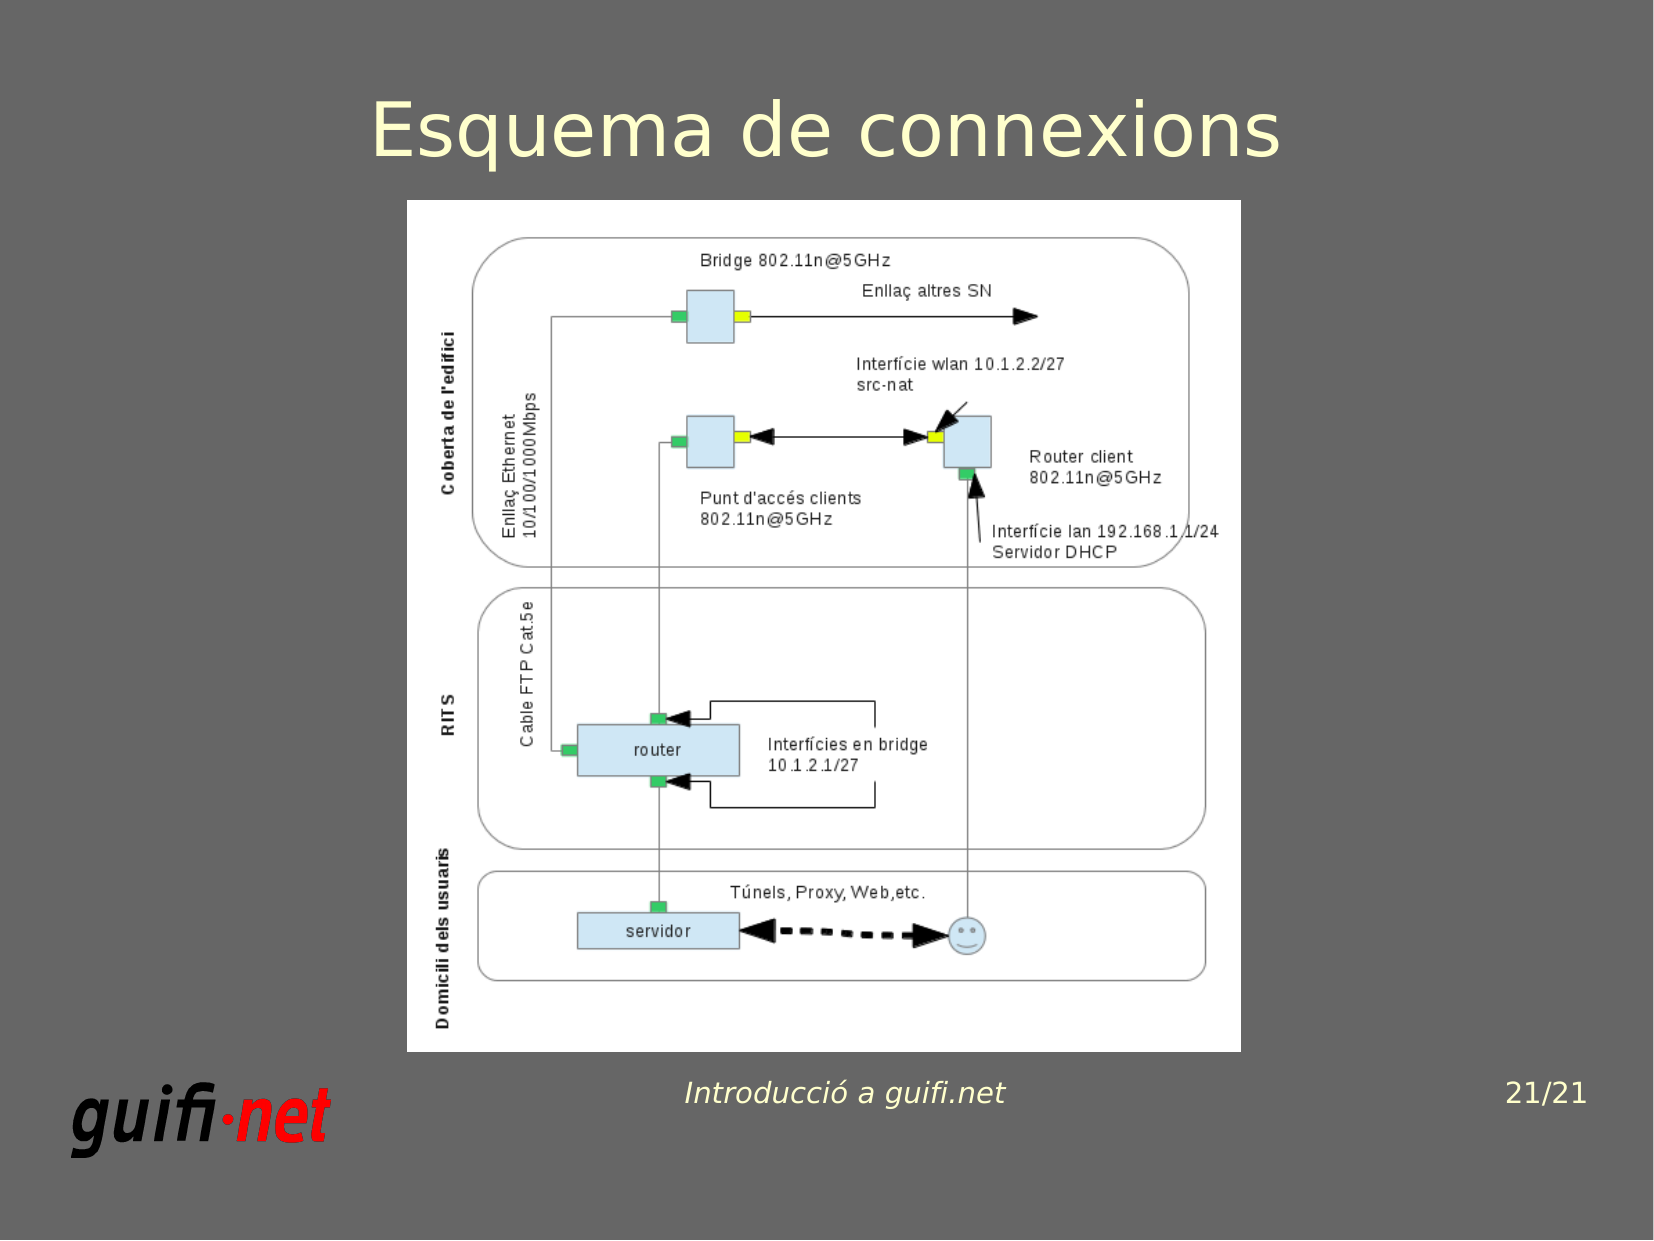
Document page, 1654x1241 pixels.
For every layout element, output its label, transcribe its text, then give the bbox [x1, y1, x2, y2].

picture [407, 200, 1241, 1052]
title Esquema de connexions [82, 49, 1571, 213]
picture [71, 1082, 331, 1158]
